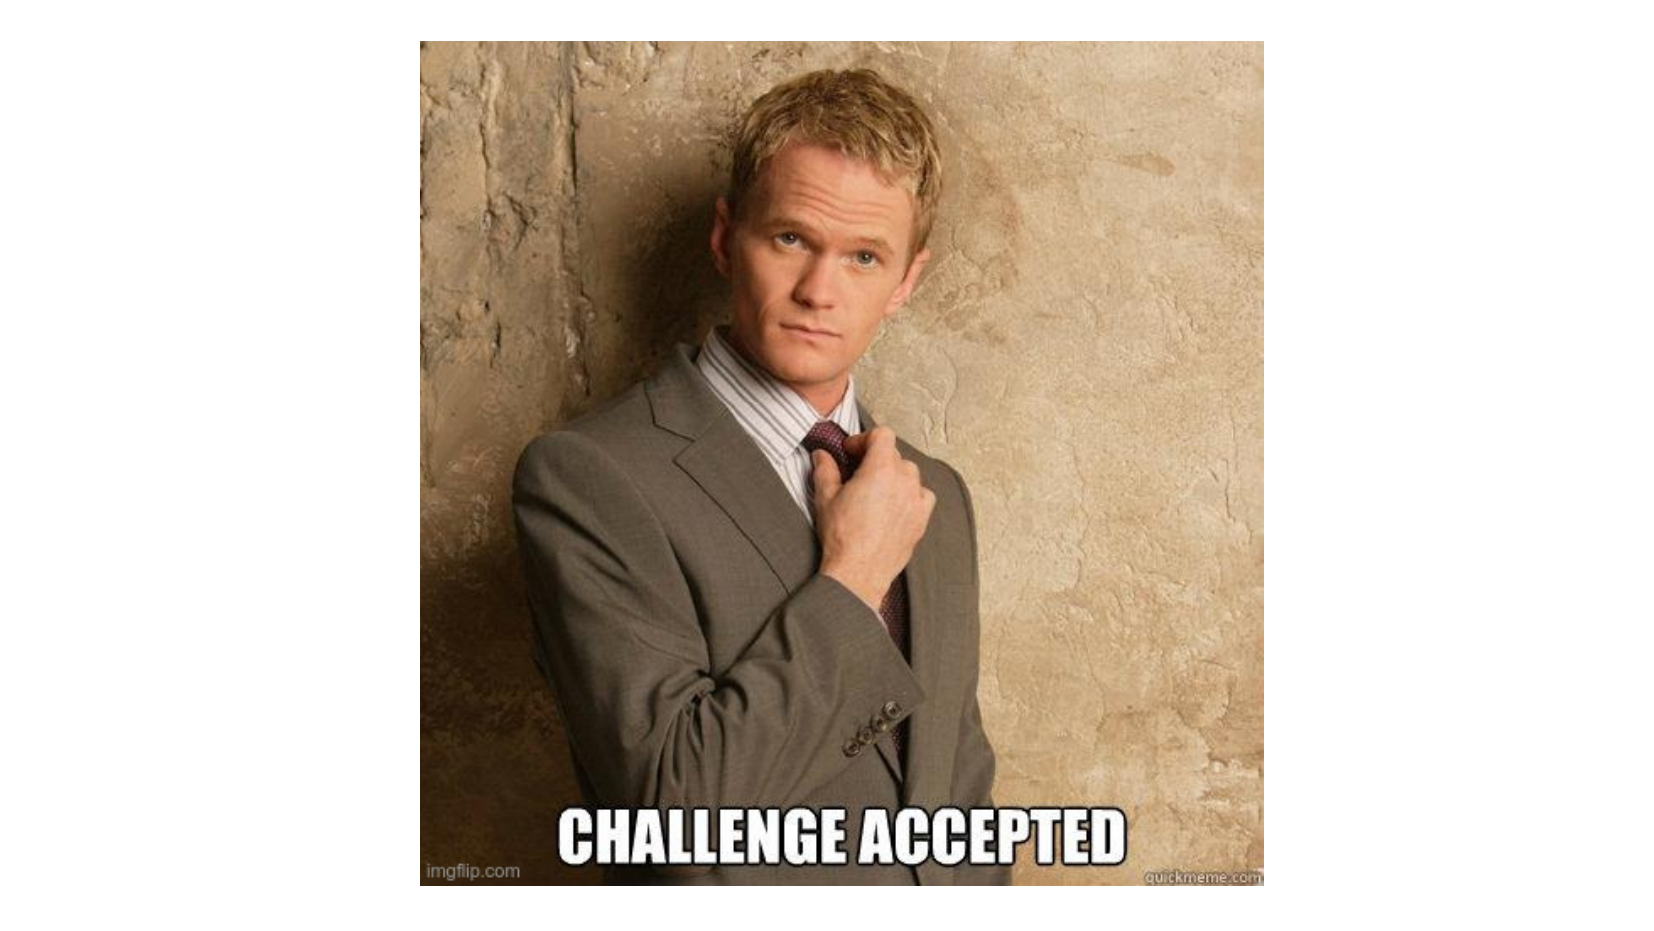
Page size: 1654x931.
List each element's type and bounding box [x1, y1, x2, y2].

picture [420, 41, 1264, 886]
